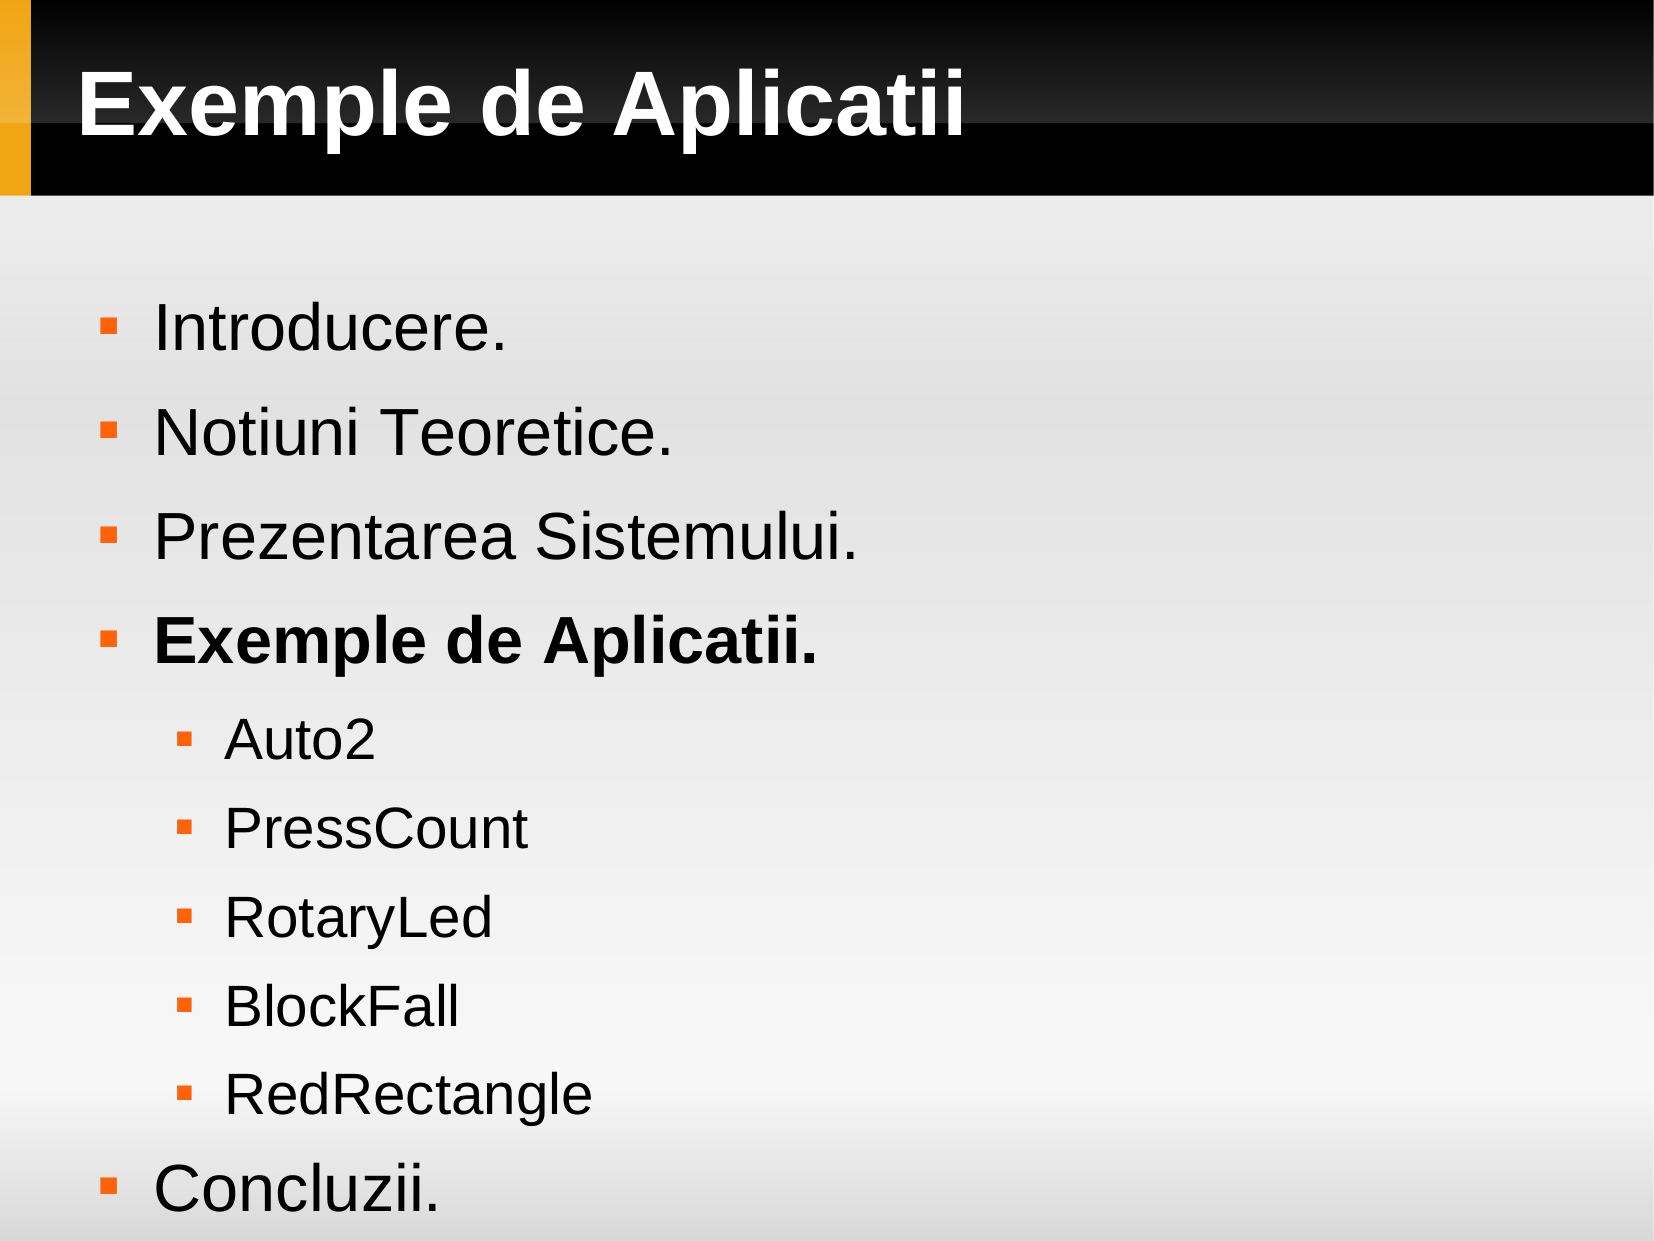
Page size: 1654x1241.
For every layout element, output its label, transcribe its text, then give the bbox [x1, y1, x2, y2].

picture [0, 0, 1654, 1241]
list Introducere. Notiuni Teoretice. Prezentarea Sistemului. Exemple de Aplicatii. Auto2 PressCount RotaryLed BlockFall RedRectangle Concluzii. [82, 290, 1571, 1226]
title Exemple de Aplicatii [76, 0, 1565, 208]
